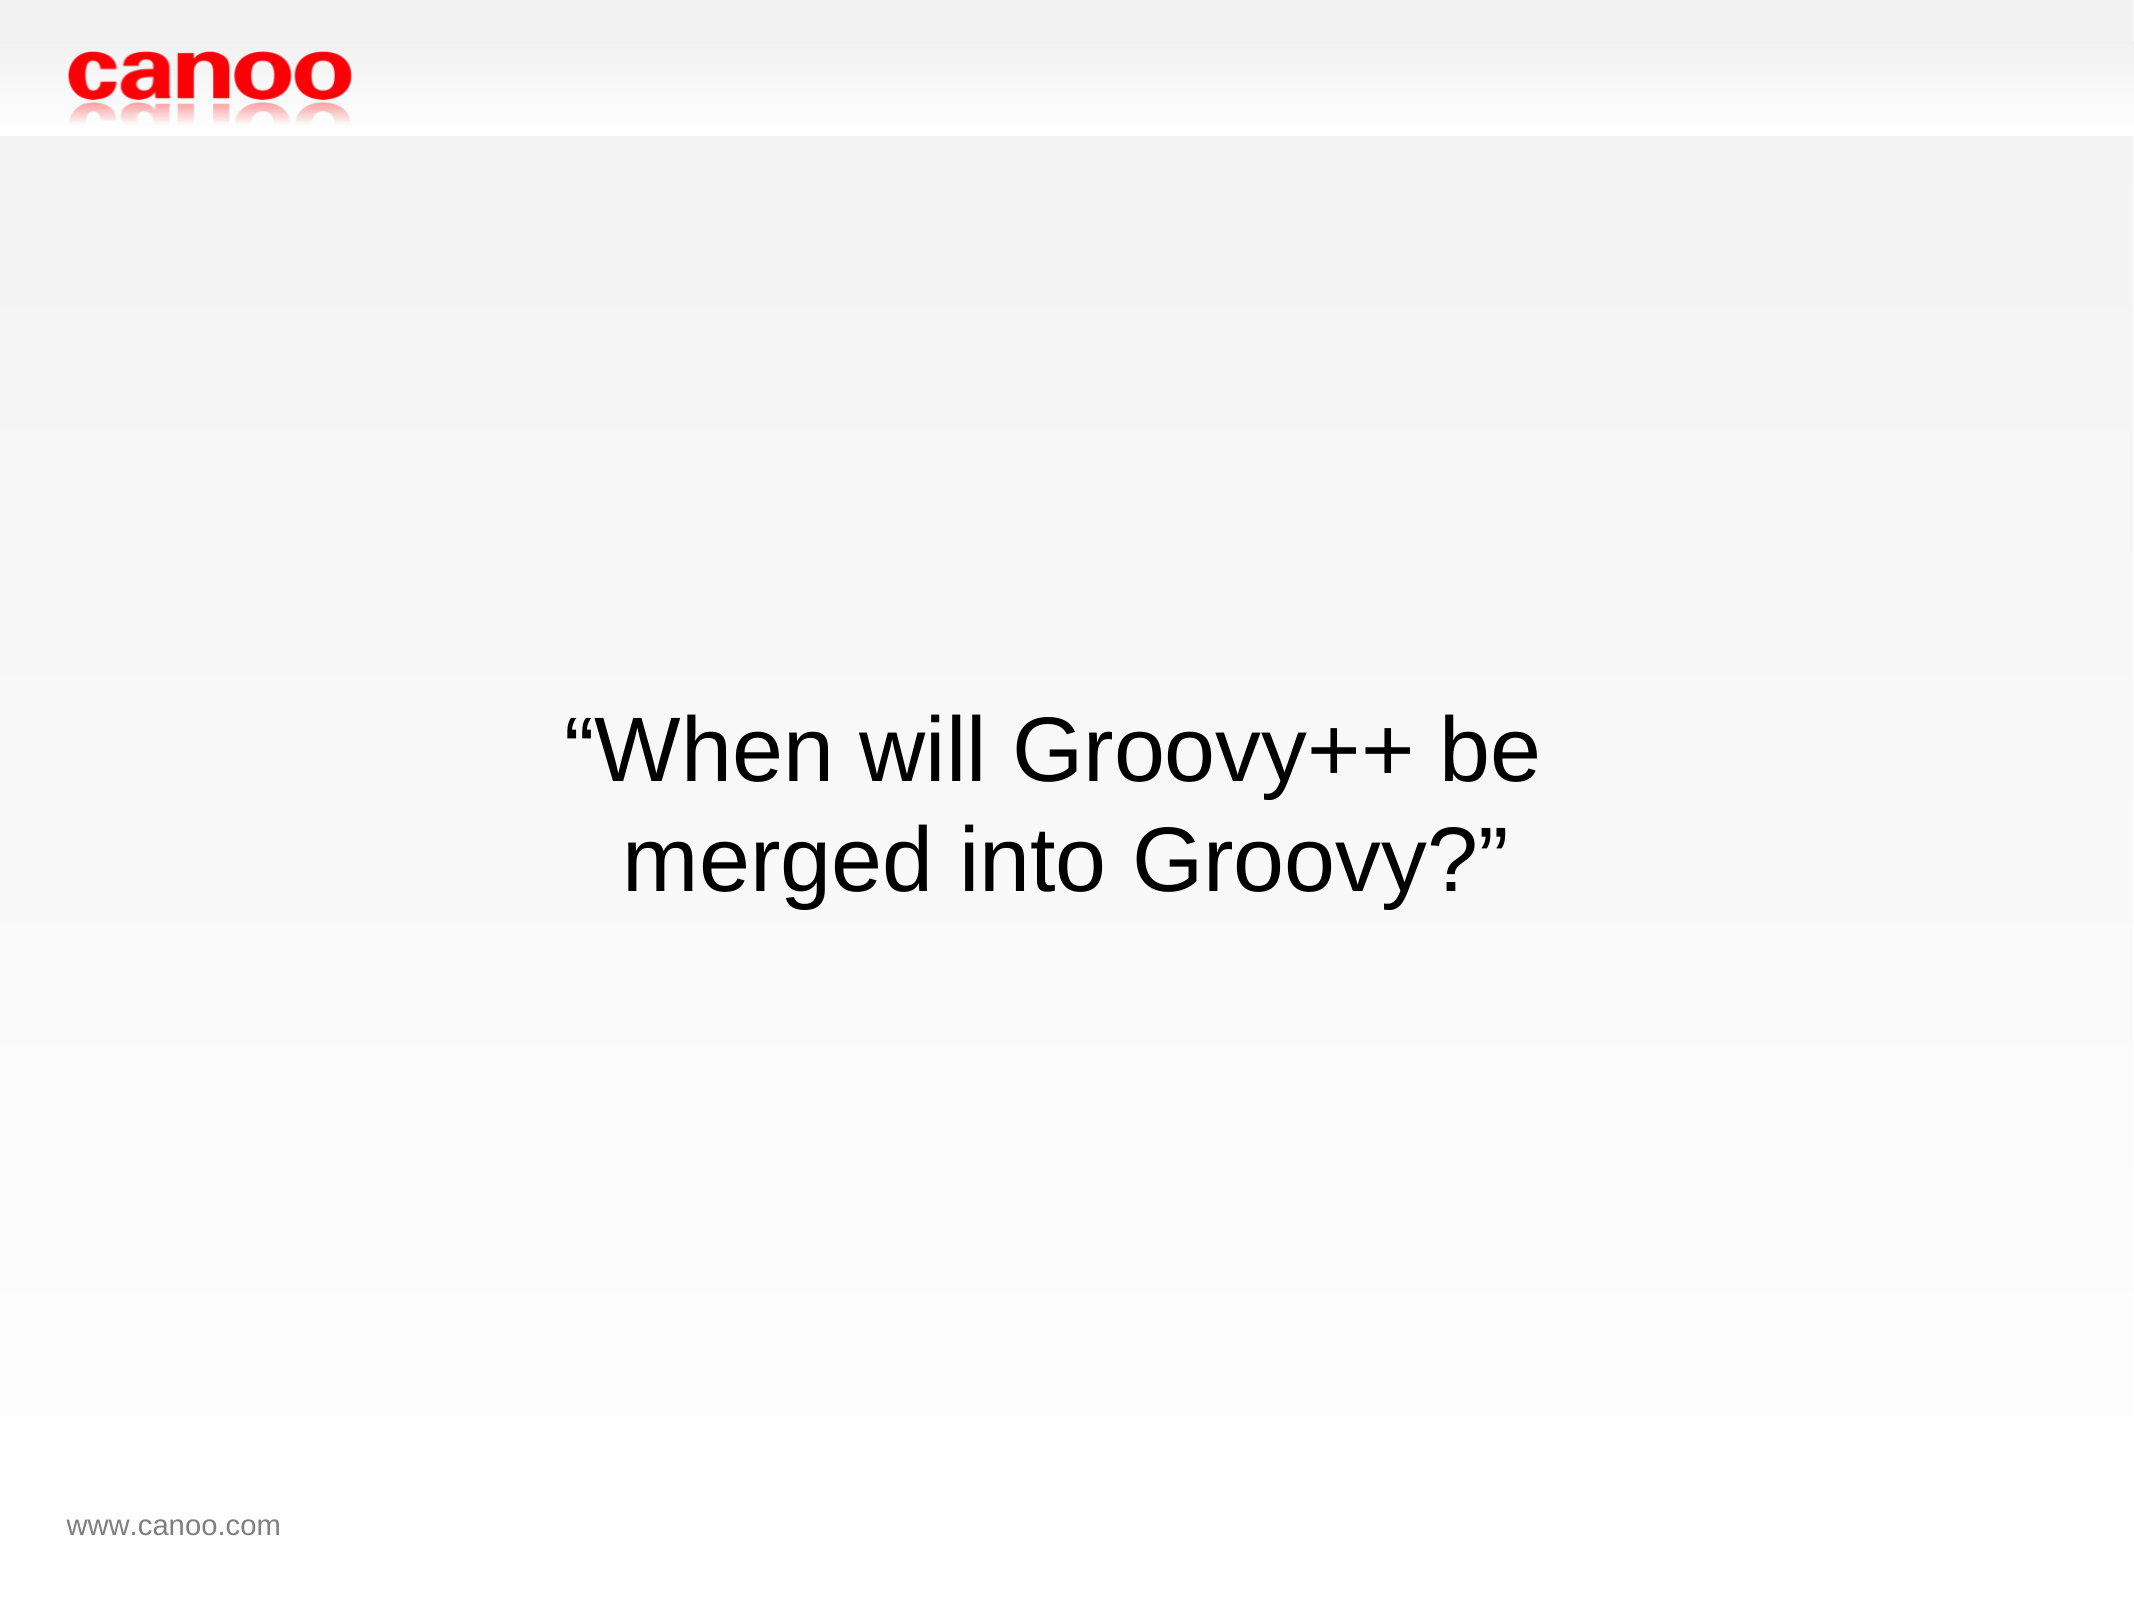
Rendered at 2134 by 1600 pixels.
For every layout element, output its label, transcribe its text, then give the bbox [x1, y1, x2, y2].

title “When will Groovy++ be merged into Groovy?” [60, 681, 2073, 919]
picture [65, 48, 353, 154]
